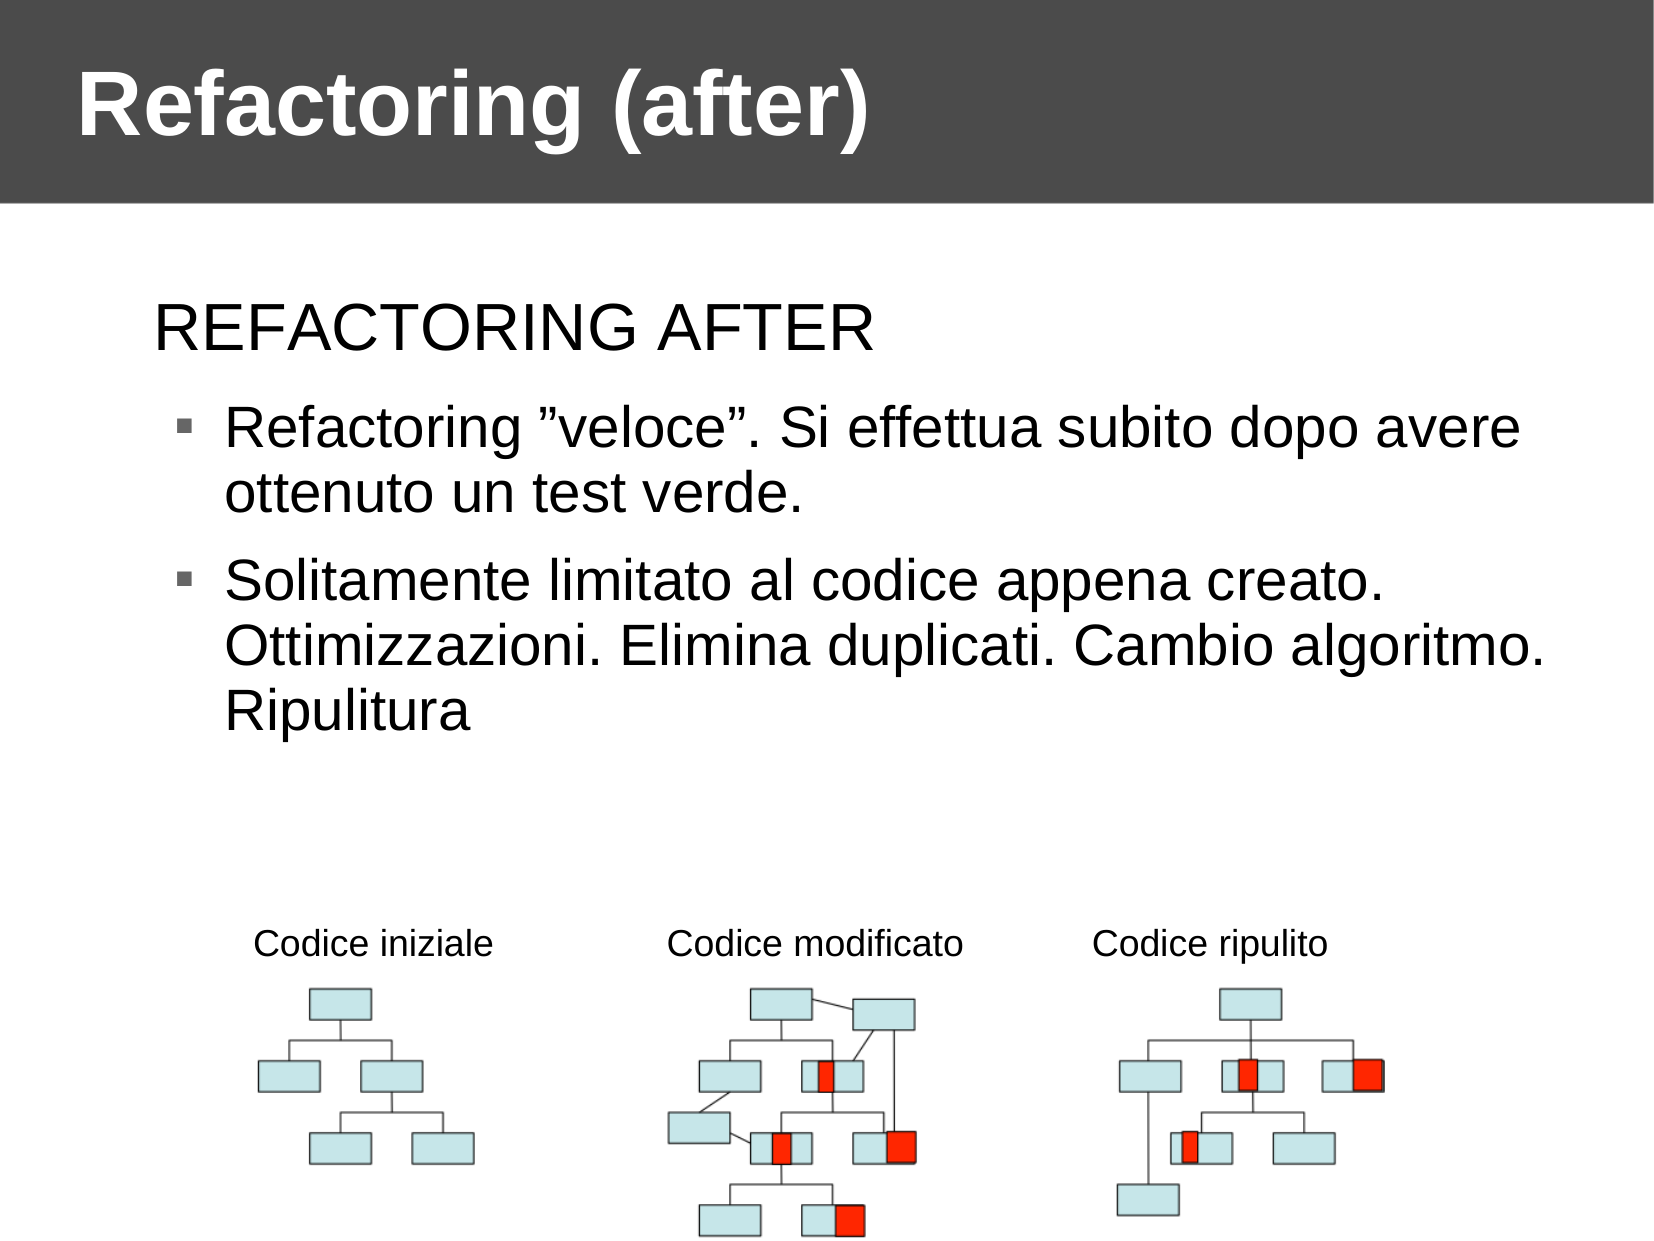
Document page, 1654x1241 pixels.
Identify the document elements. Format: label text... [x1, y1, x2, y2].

title Refactoring (after) [76, 0, 1565, 208]
text_box Codice modificato [651, 915, 1004, 1015]
picture [0, 0, 1654, 1241]
text_box Codice iniziale [238, 915, 509, 973]
text_box Codice ripulito [1077, 915, 1430, 1015]
list REFACTORING AFTER Refactoring ”veloce”. Si effettua subito dopo avere ottenuto un test verde. Solitamente limitato al codice appena creato. Ottimizzazioni. Elimina duplicati. Cambio algoritmo. Ripulitura [82, 290, 1571, 1109]
